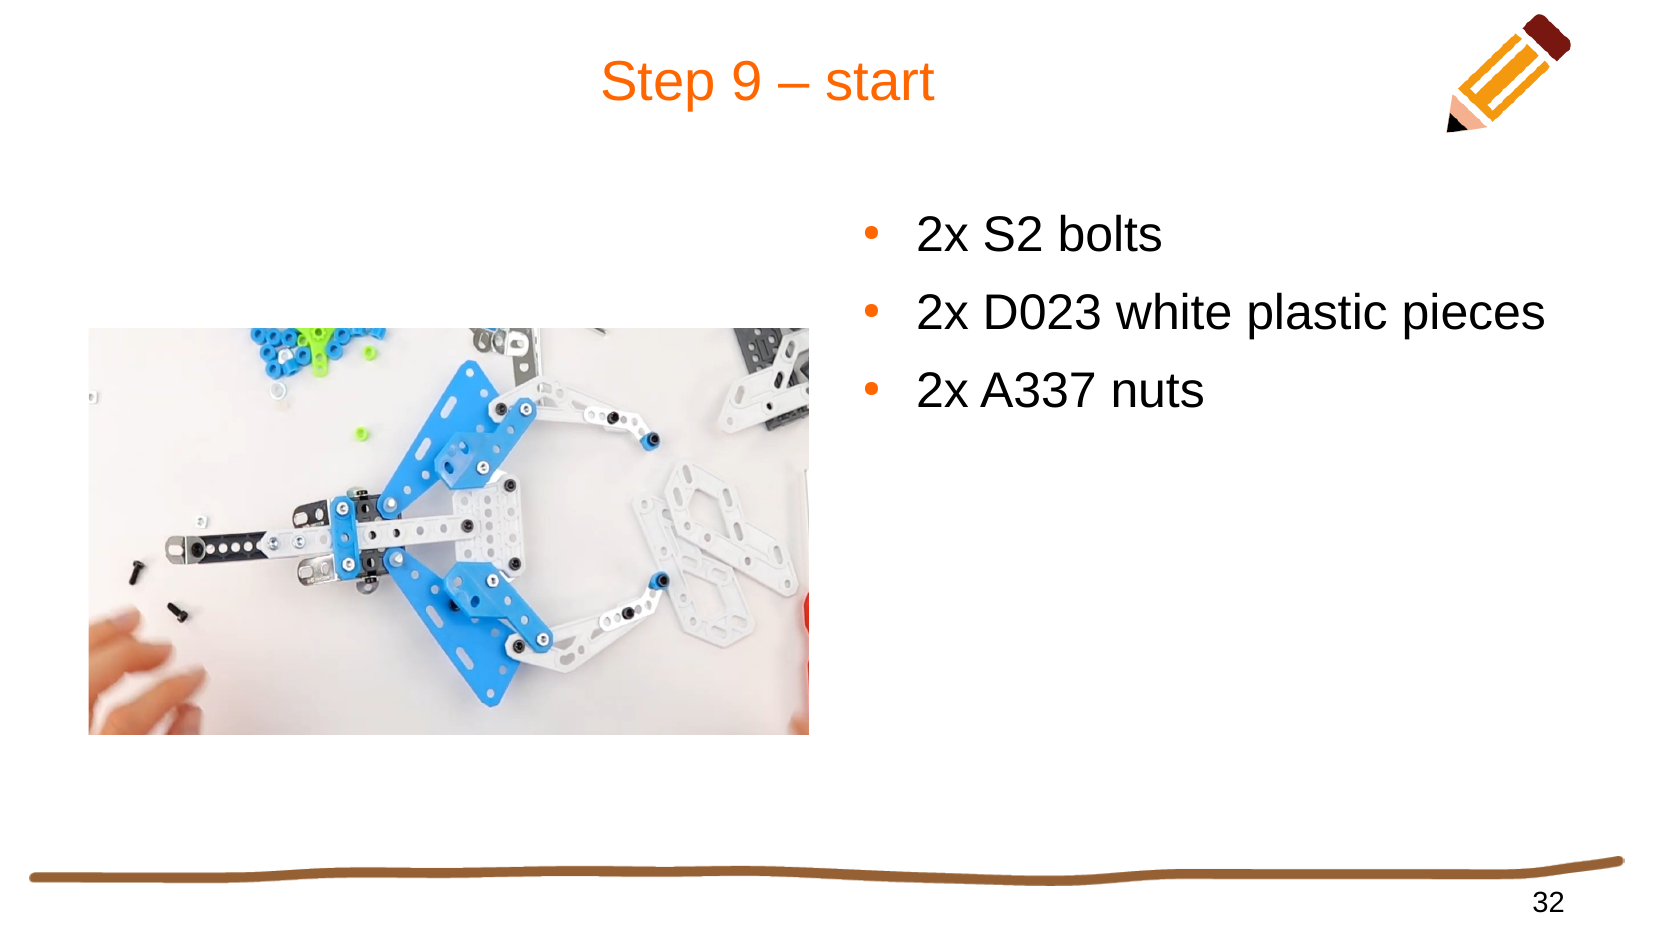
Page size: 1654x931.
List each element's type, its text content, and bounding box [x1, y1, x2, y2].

list 2x S2 bolts 2x D023 white plastic pieces 2x A337 nuts [845, 206, 1566, 857]
title Step 9 – start [88, 29, 1447, 133]
picture [29, 856, 1625, 886]
picture [1446, 14, 1571, 133]
picture [88, 328, 809, 735]
